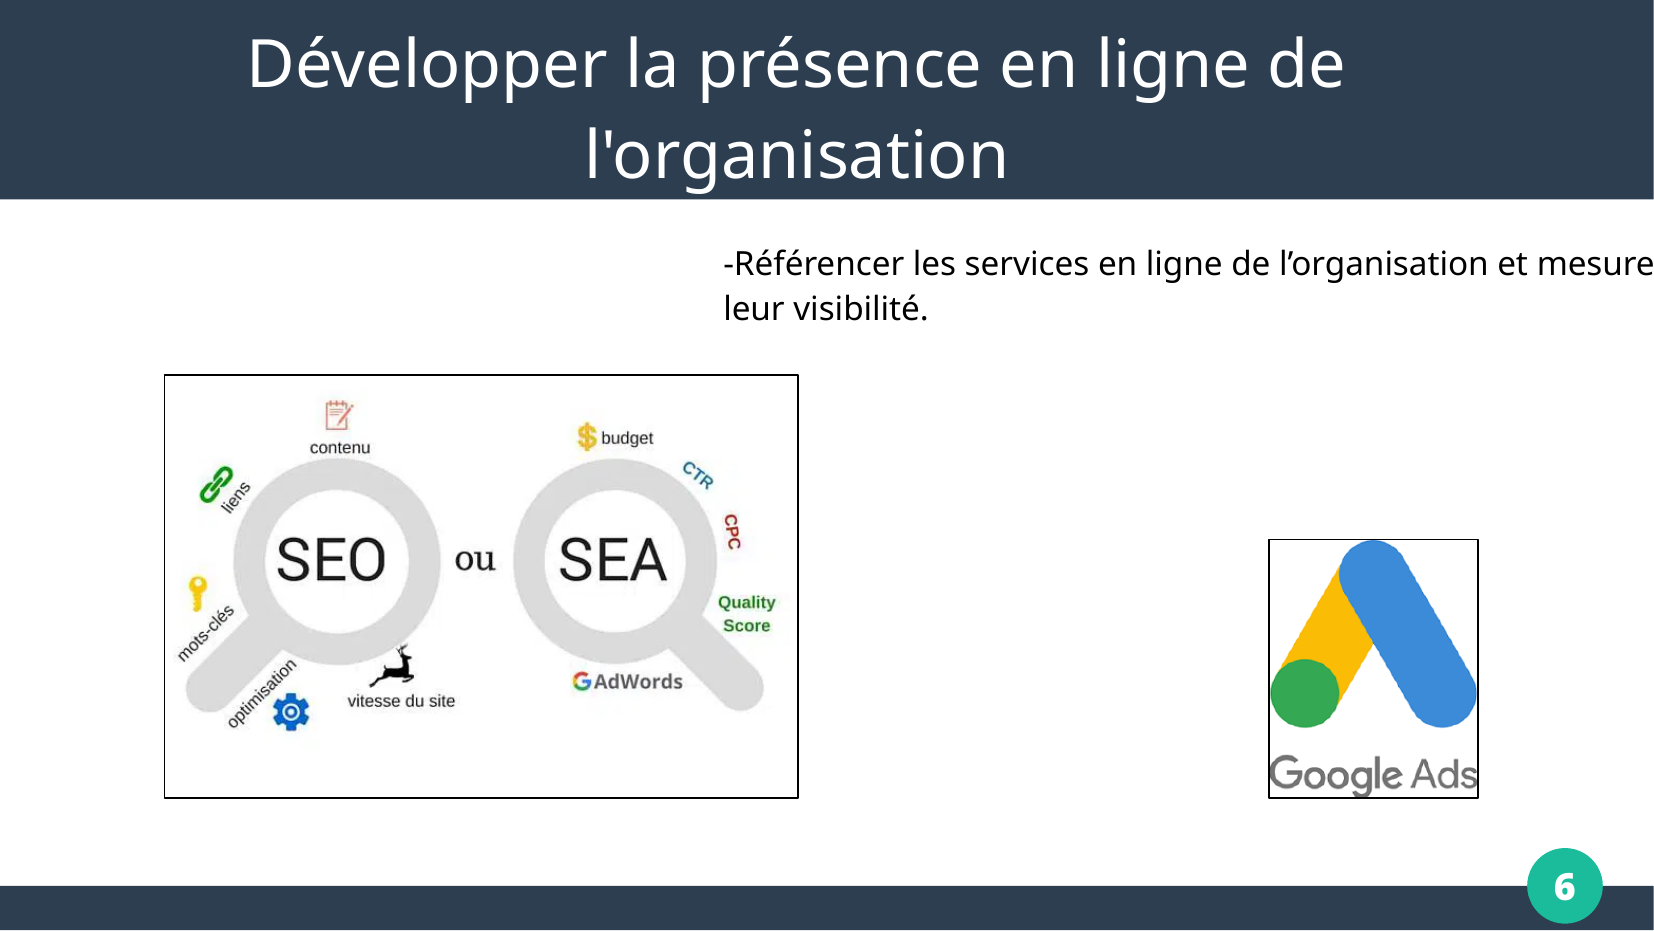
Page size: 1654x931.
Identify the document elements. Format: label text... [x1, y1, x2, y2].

picture [1269, 540, 1477, 798]
text_box Développer la présence en ligne de l'organisation [29, 36, 1565, 178]
picture [165, 376, 798, 798]
text_box -Référencer les services en ligne de l’organisation et mesurer leur visibilité. [708, 236, 1654, 334]
